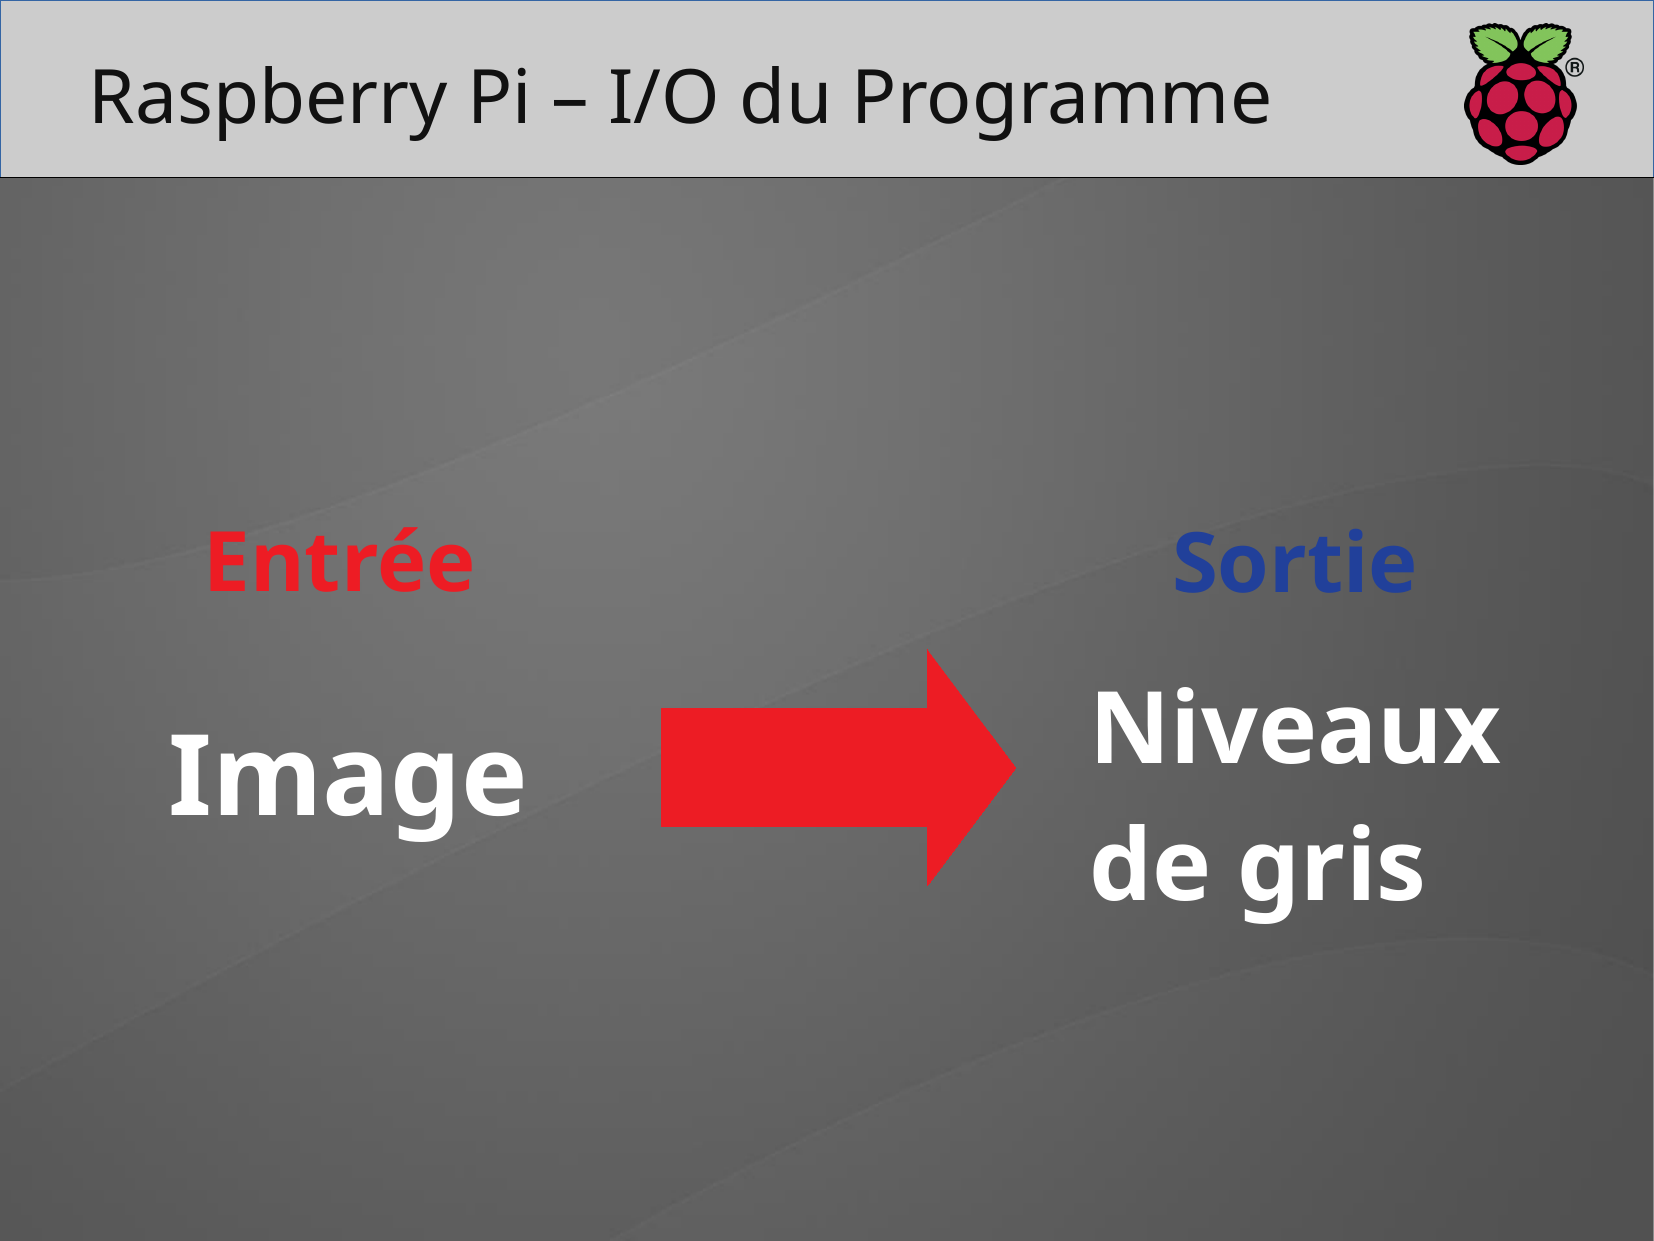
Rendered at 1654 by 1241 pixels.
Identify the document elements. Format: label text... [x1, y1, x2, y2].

text_box Sortie [1157, 496, 1501, 615]
picture [1464, 23, 1584, 165]
text_box Raspberry Pi – I/O du Programme [0, 35, 1512, 254]
picture [0, 178, 1654, 1241]
text_box [0, 0, 1654, 177]
text_box Entrée [188, 495, 745, 674]
text_box Niveaux de gris [1074, 649, 1595, 922]
text_box [709, 649, 1016, 886]
text_box Image [153, 687, 709, 839]
